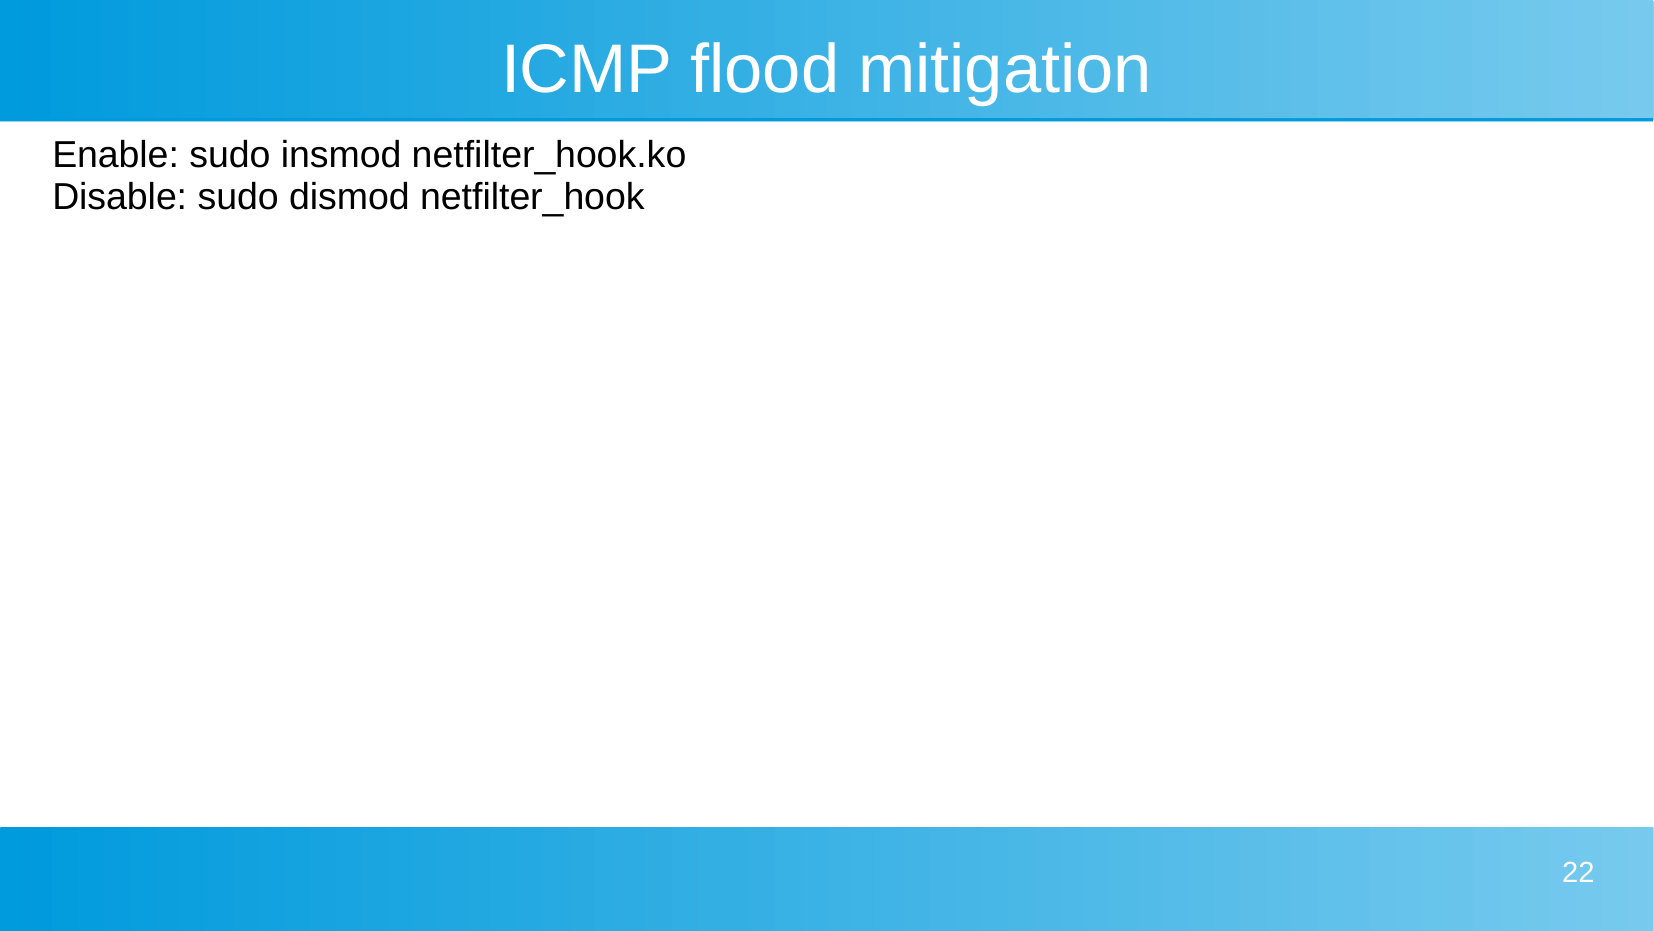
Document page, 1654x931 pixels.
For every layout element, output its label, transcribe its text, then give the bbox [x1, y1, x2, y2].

text_box ­Enable: sudo insmod netfilter_hook.ko Disable: sudo dismod netfilter_hook [37, 126, 1351, 267]
title ICMP flood mitigation [59, 29, 1595, 108]
